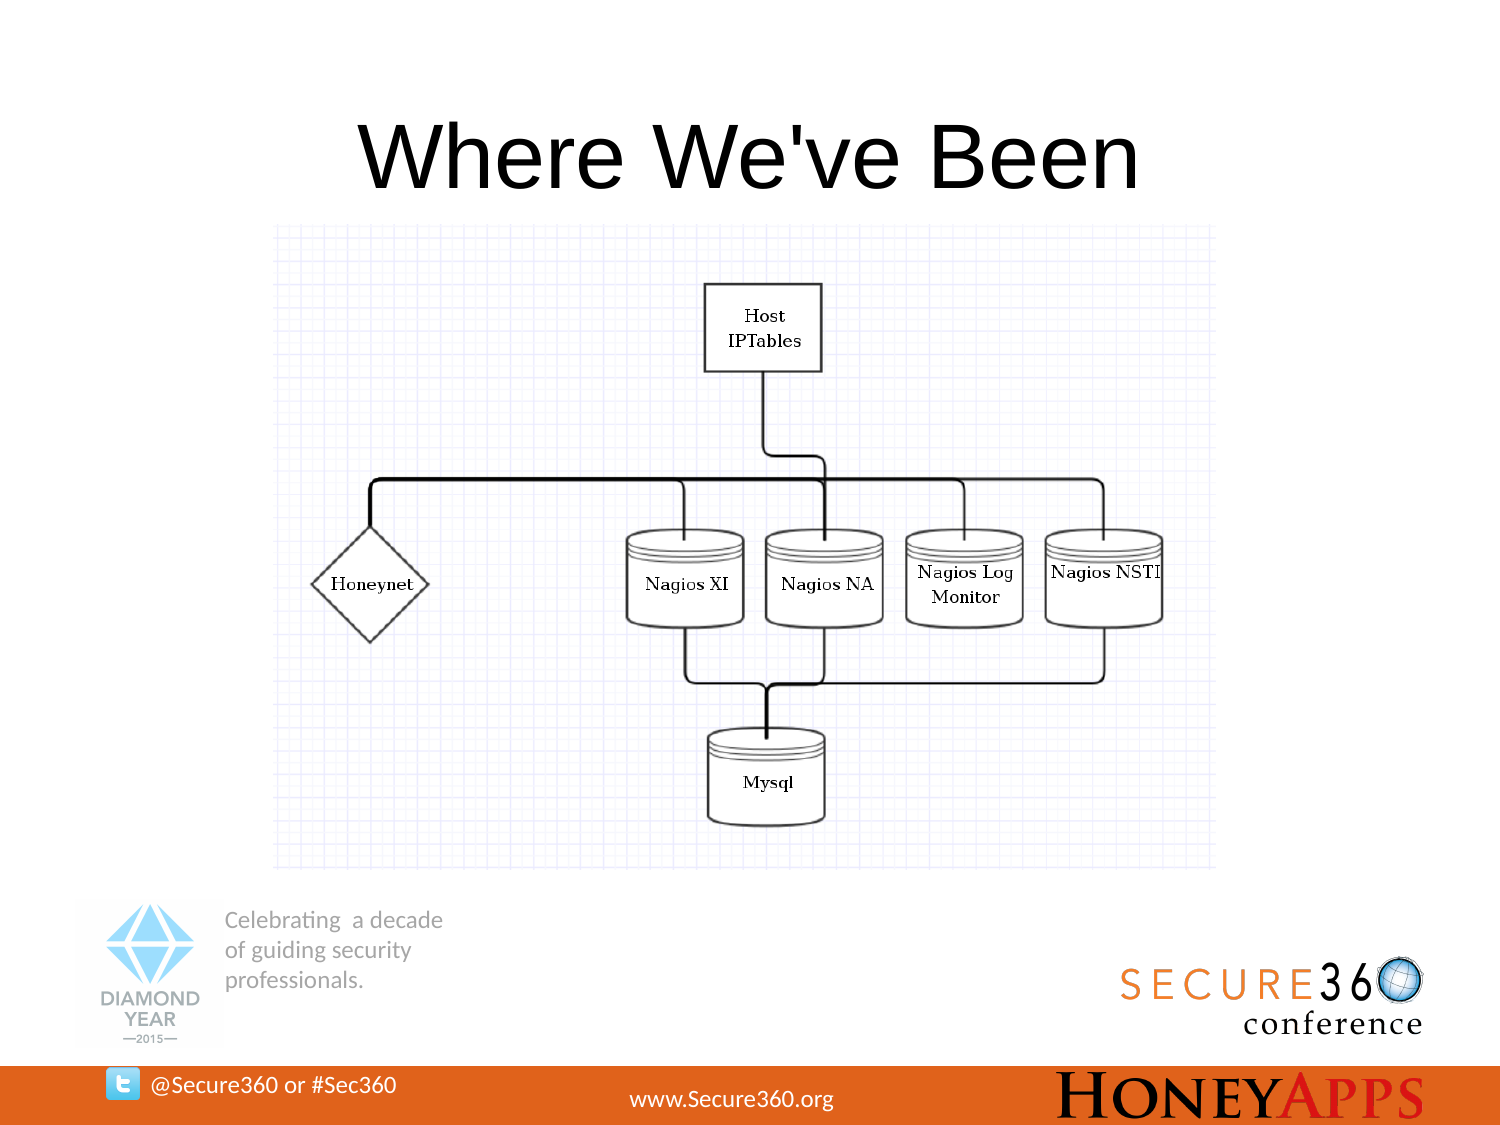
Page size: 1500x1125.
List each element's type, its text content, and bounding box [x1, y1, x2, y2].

picture [106, 1067, 140, 1100]
picture [1004, 956, 1486, 1125]
picture [75, 899, 224, 1048]
picture [273, 224, 1216, 871]
title Where We've Been [112, 102, 1388, 210]
